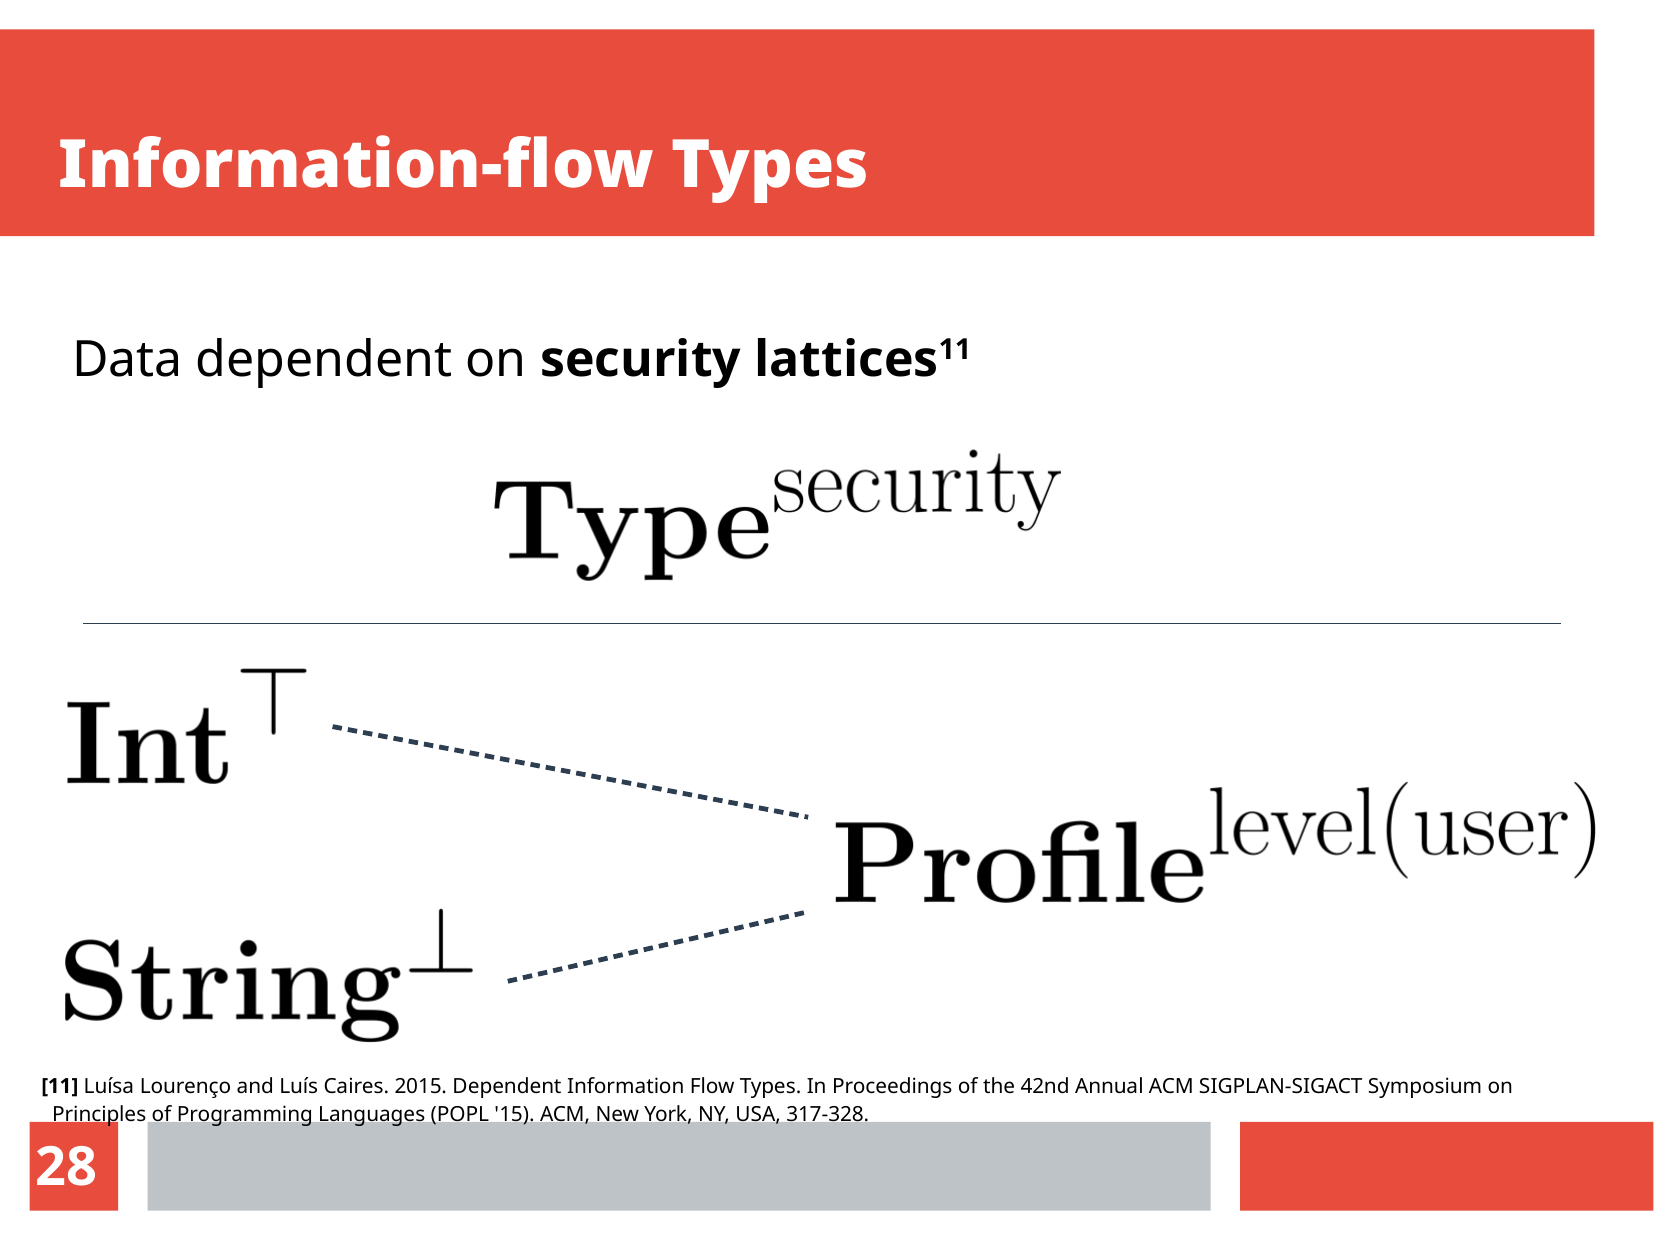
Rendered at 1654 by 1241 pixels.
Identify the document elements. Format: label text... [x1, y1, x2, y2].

picture [42, 645, 333, 812]
text_box [11] Luísa Lourenço and Luís Caires. 2015. Dependent Information Flow Types. In Proceedings of the 42nd Annual ACM SIGPLAN-SIGACT Symposium on Principles of Programming Languages (POPL '15). ACM, New York, NY, USA, 317-328. [26, 1063, 1654, 1127]
text_box 28 [20, 1119, 254, 1210]
picture [470, 426, 1086, 604]
picture [808, 757, 1622, 930]
picture [40, 886, 500, 1063]
text_box Data dependent on security lattices11 [57, 315, 1083, 389]
title Information-flow Types [59, 58, 1595, 207]
